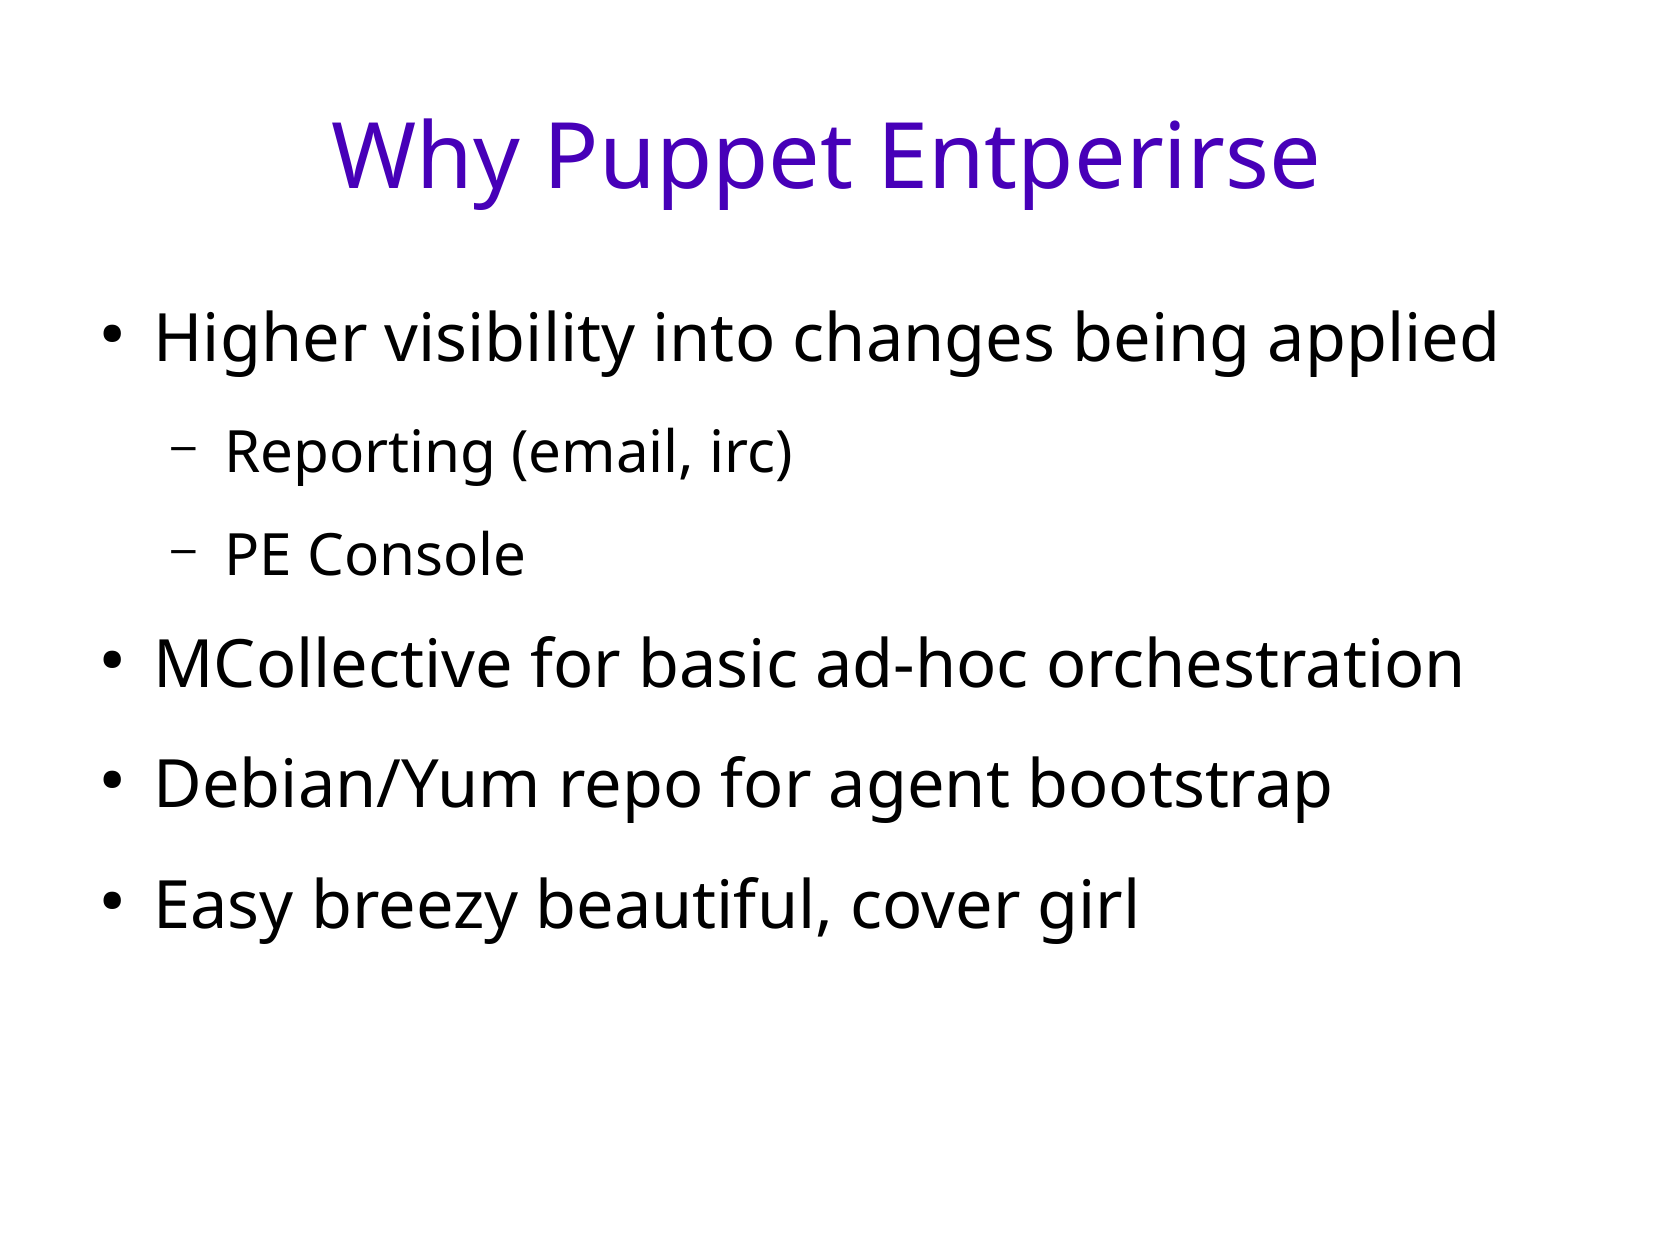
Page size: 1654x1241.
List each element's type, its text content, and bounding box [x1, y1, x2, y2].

title Why Puppet Entperirse [82, 49, 1571, 257]
list Higher visibility into changes being applied Reporting (email, irc) PE Console MCollective for basic ad-hoc orchestration Debian/Yum repo for agent bootstrap Easy breezy beautiful, cover girl [82, 290, 1571, 1010]
